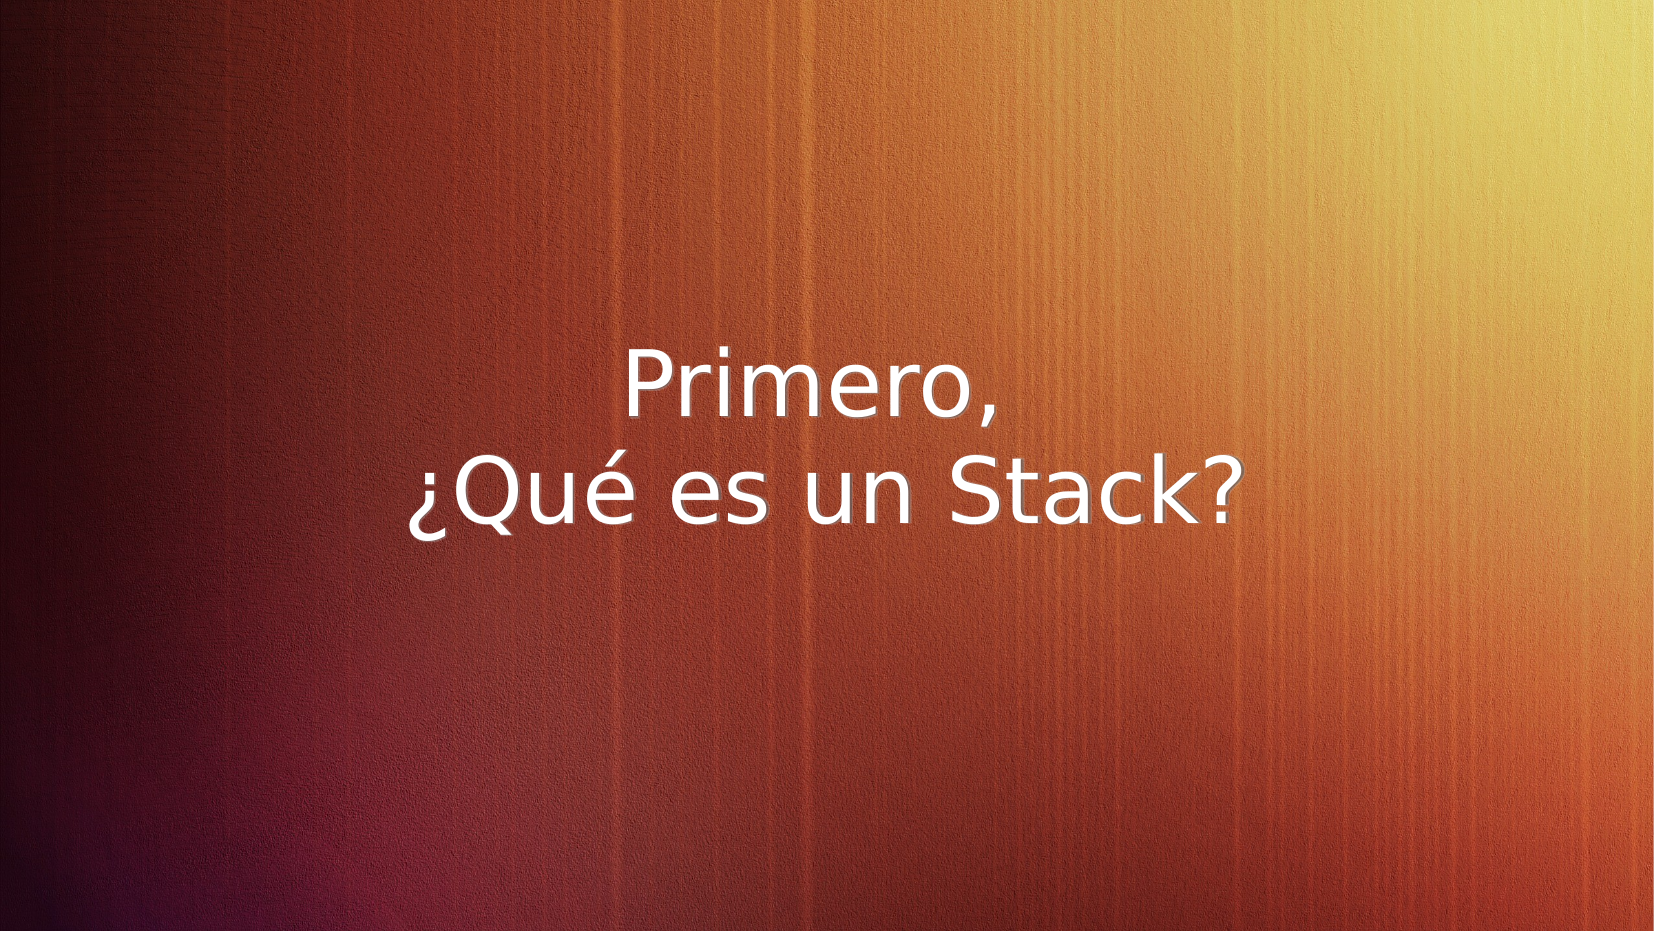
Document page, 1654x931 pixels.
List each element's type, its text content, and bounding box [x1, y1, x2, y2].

picture [0, 0, 1654, 931]
subtitle Primero, ¿Qué es un Stack? [82, 120, 1571, 758]
